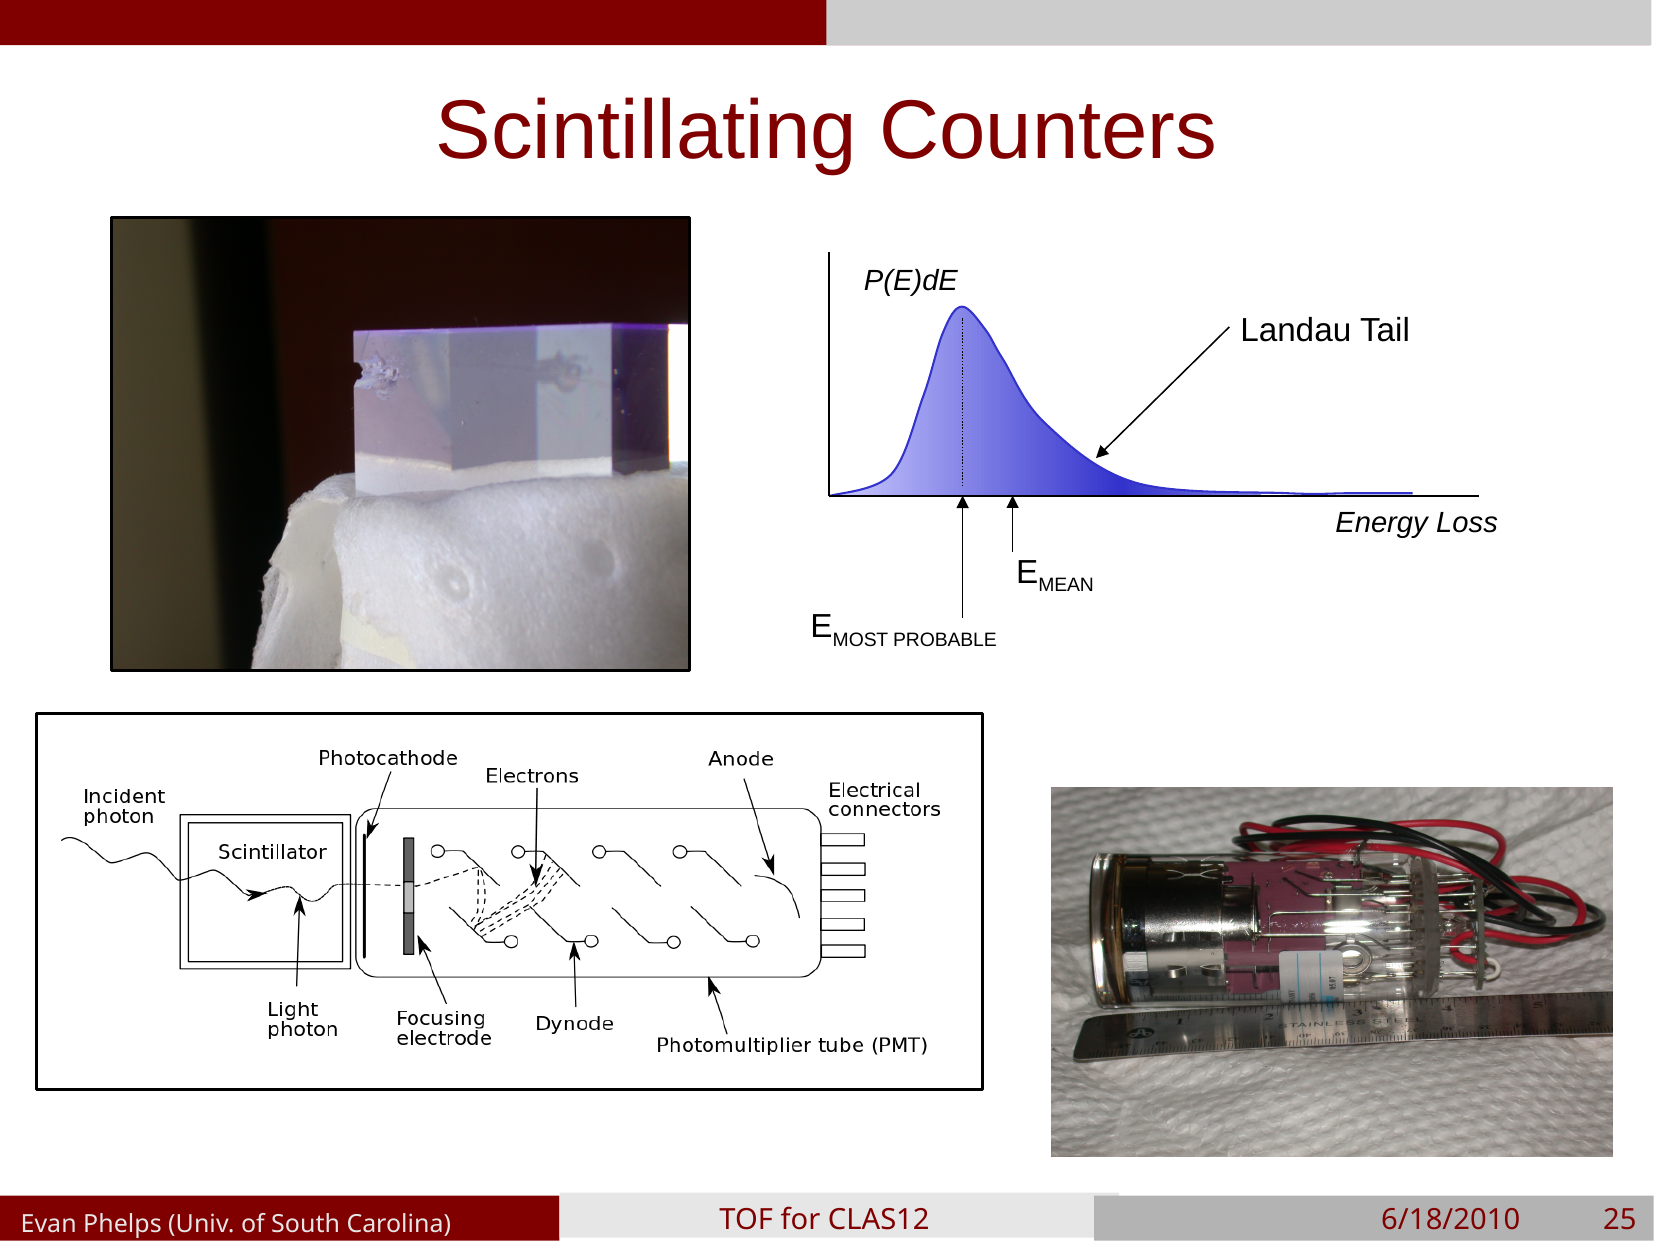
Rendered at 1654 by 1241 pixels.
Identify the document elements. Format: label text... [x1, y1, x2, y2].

text_box [833, 306, 1413, 495]
text_box EMOST PROBABLE [795, 596, 1012, 658]
picture [112, 219, 688, 670]
title Scintillating Counters [82, 68, 1572, 192]
text_box EMEAN [1001, 542, 1109, 604]
text_box P(E)dE [849, 253, 974, 305]
picture [37, 715, 981, 1088]
text_box Landau Tail [1225, 300, 1426, 356]
text_box Energy Loss [1320, 495, 1514, 546]
picture [1051, 787, 1613, 1157]
